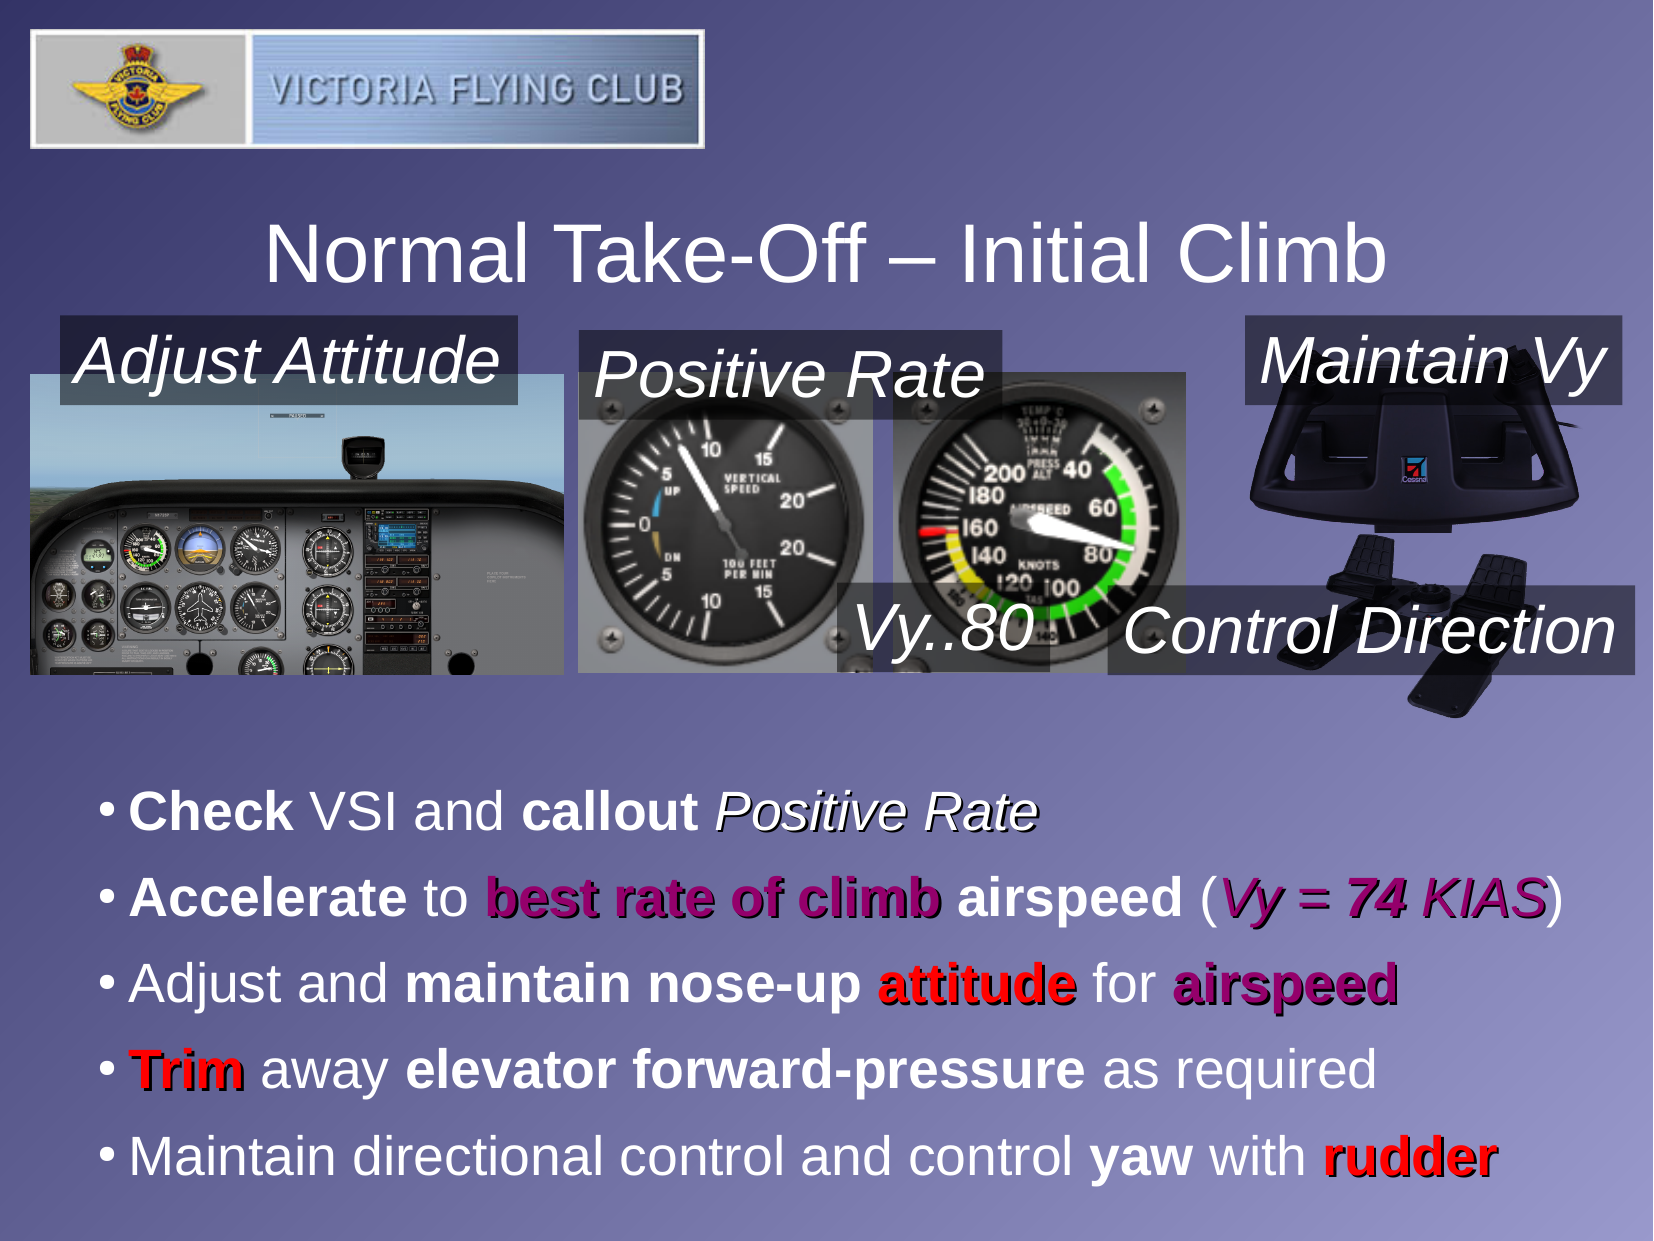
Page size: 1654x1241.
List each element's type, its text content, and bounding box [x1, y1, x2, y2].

text_box Adjust Attitude [60, 315, 518, 406]
picture [893, 372, 1186, 673]
title Normal Take-Off – Initial Climb [82, 150, 1571, 358]
list Check VSI and callout Positive Rate Accelerate to best rate of climb airspeed (Vy = 74 KIAS) Adjust and maintain nose-up attitude for airspeed Trim away elevator forward-pressure as required Maintain directional control and control yaw with rudder [82, 780, 1571, 1201]
text_box Vy..80 [837, 582, 1051, 673]
picture [578, 420, 873, 673]
text_box Positive Rate [578, 330, 1003, 420]
picture [1245, 406, 1583, 585]
text_box Maintain Vy [1245, 315, 1623, 406]
picture [1275, 676, 1539, 721]
text_box Control Direction [1107, 585, 1636, 676]
picture [30, 29, 705, 149]
picture [30, 374, 564, 676]
